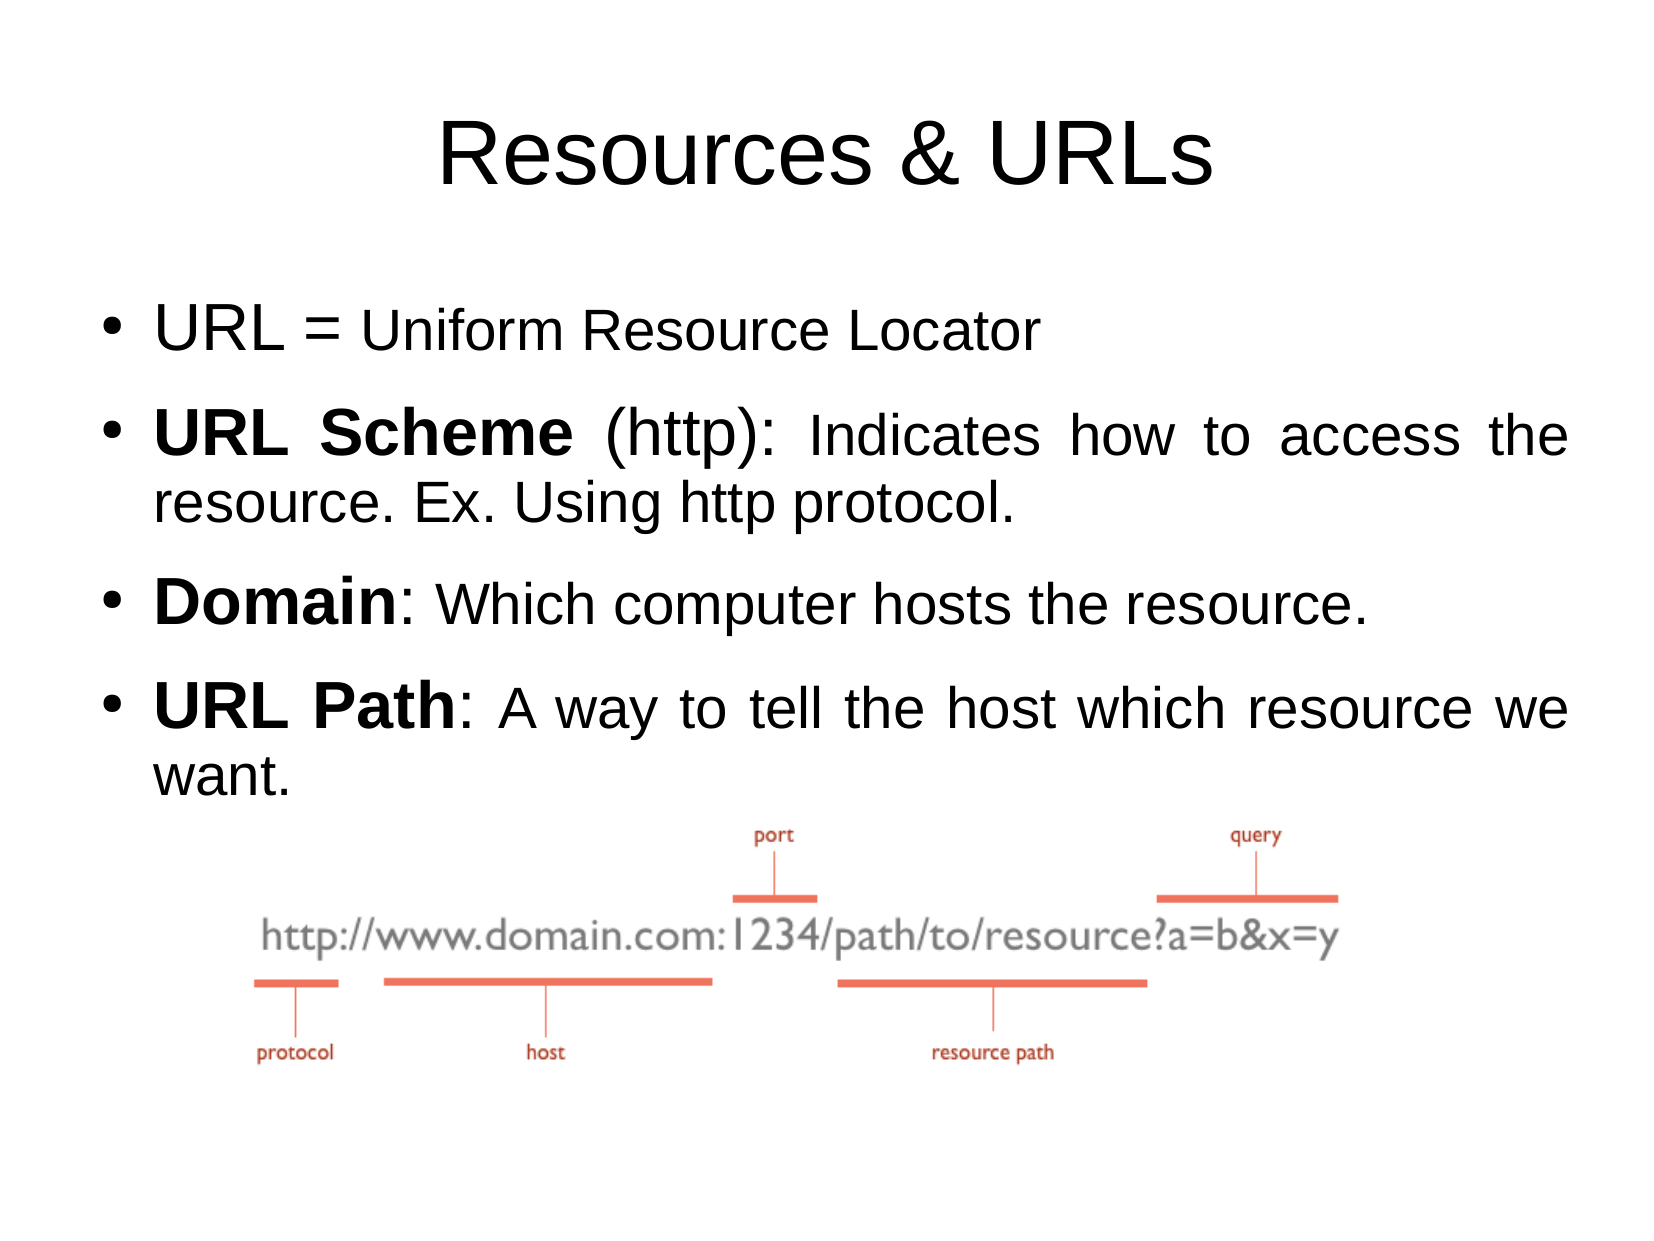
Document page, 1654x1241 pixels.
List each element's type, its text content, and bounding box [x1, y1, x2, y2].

picture [245, 817, 1351, 1081]
list URL = Uniform Resource Locator URL Scheme (http): Indicates how to access the resource. Ex. Using http protocol. Domain: Which computer hosts the resource. URL Path: A way to tell the host which resource we want. [82, 290, 1571, 1010]
title Resources & URLs [82, 49, 1571, 257]
